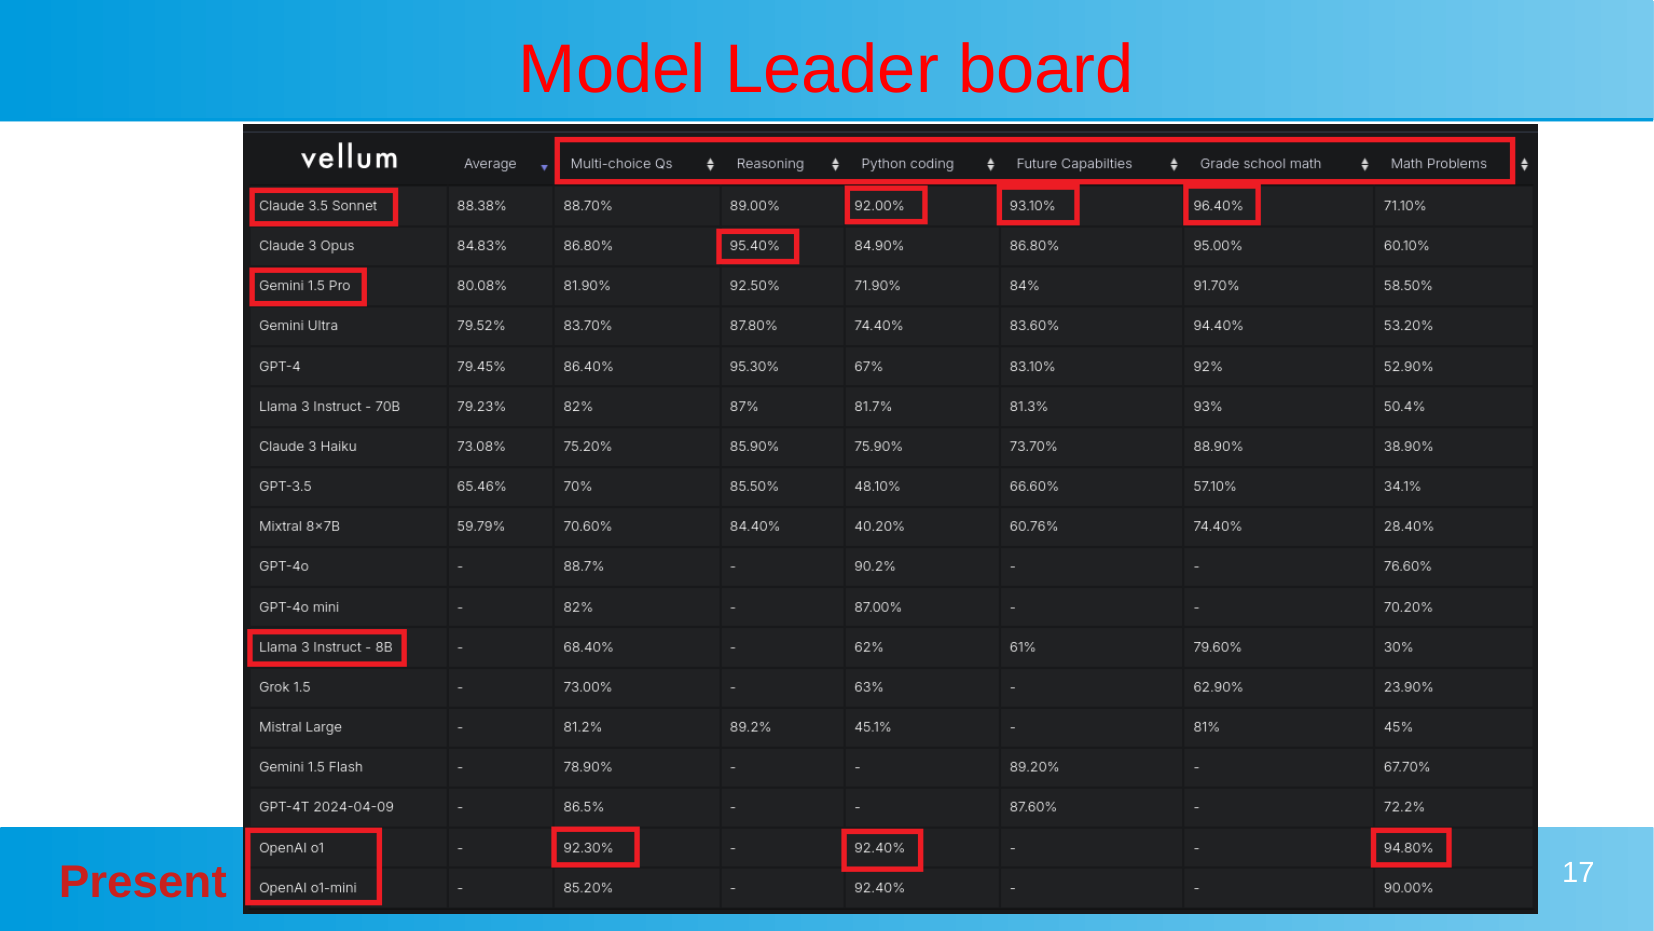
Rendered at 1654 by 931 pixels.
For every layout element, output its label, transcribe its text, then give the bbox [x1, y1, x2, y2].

picture [243, 124, 1538, 914]
title Model Leader board [59, 29, 1595, 108]
